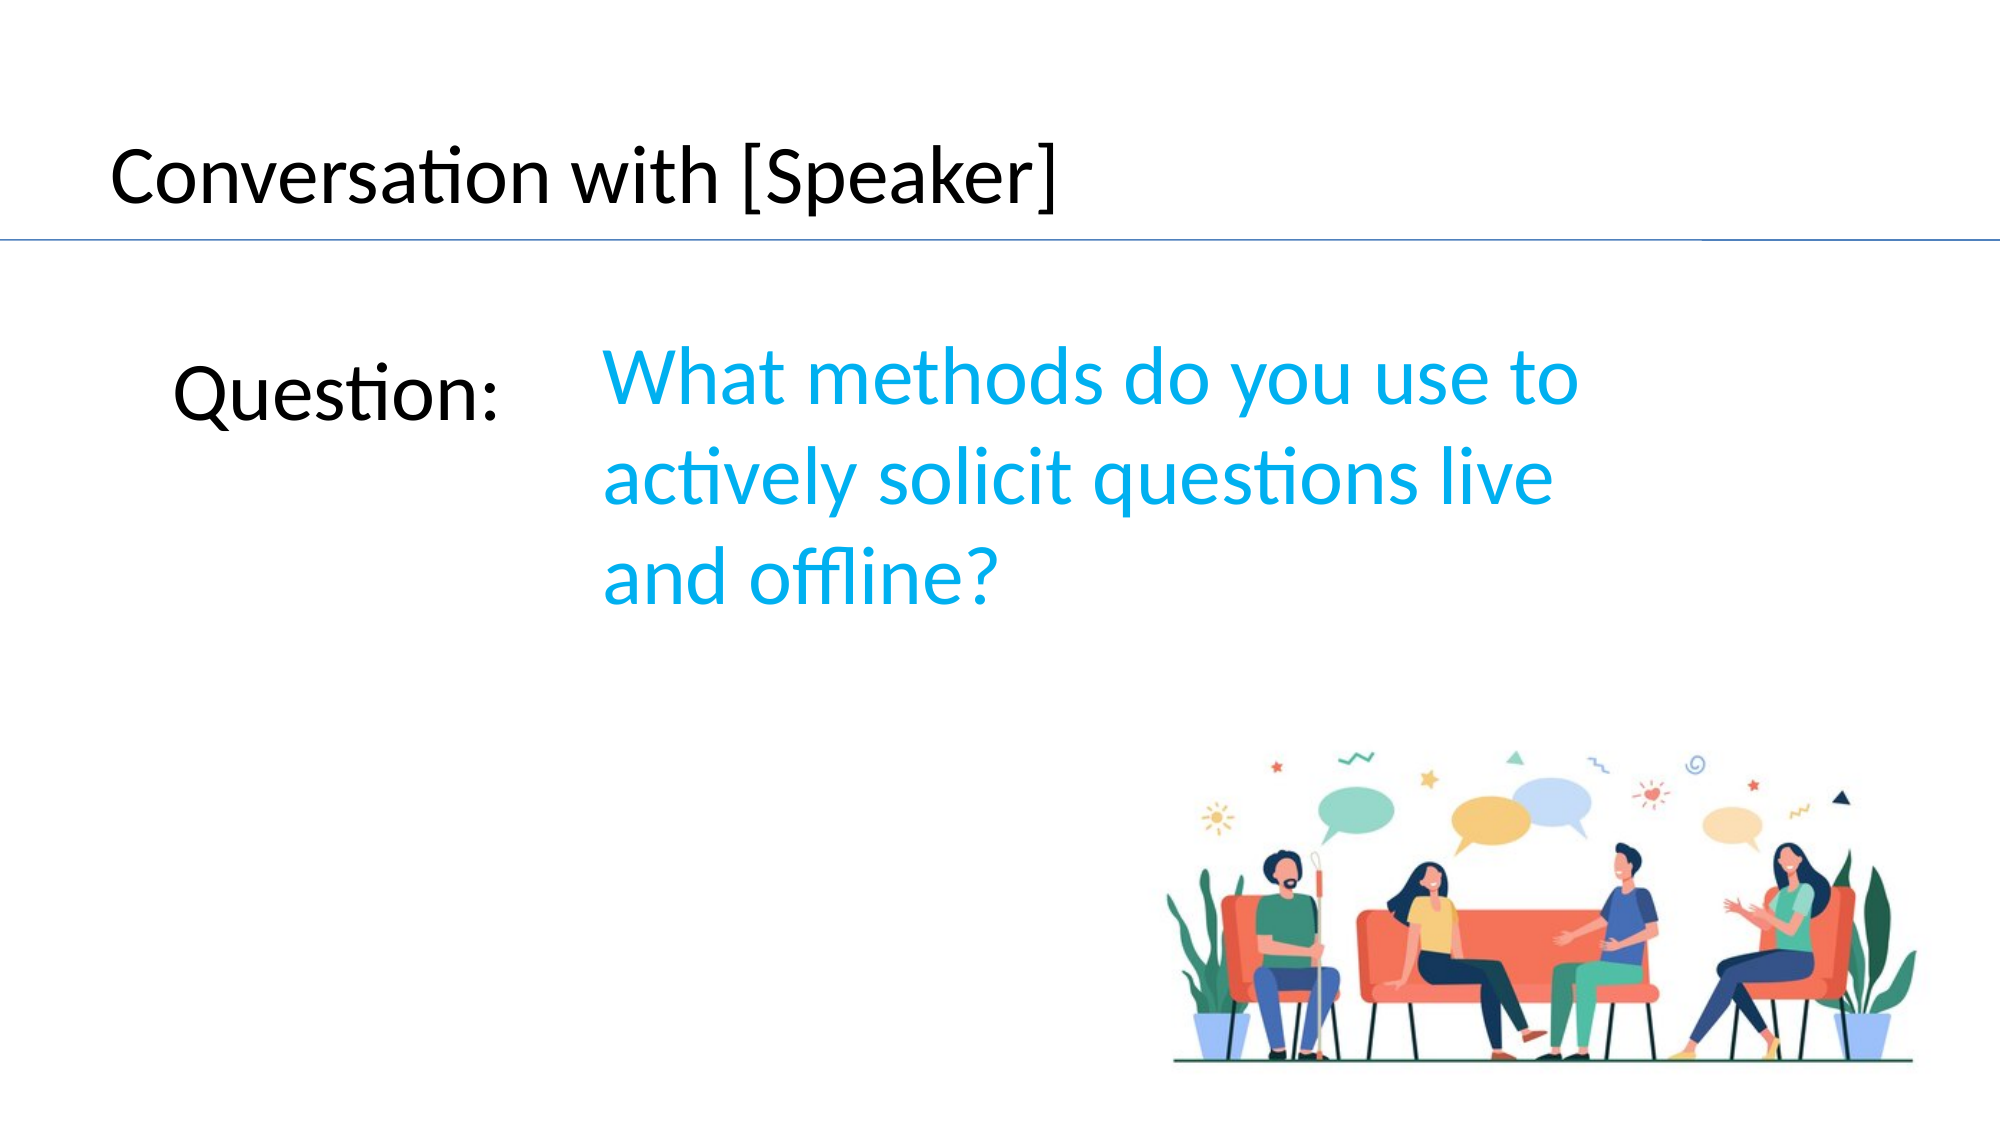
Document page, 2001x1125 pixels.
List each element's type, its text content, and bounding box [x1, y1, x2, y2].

text_box Conversation with [Speaker] [95, 113, 1922, 235]
picture [1080, 705, 1979, 1109]
text_box Question: [157, 329, 536, 445]
text_box What methods do you use to actively solicit questions live and offline? [587, 313, 1685, 629]
